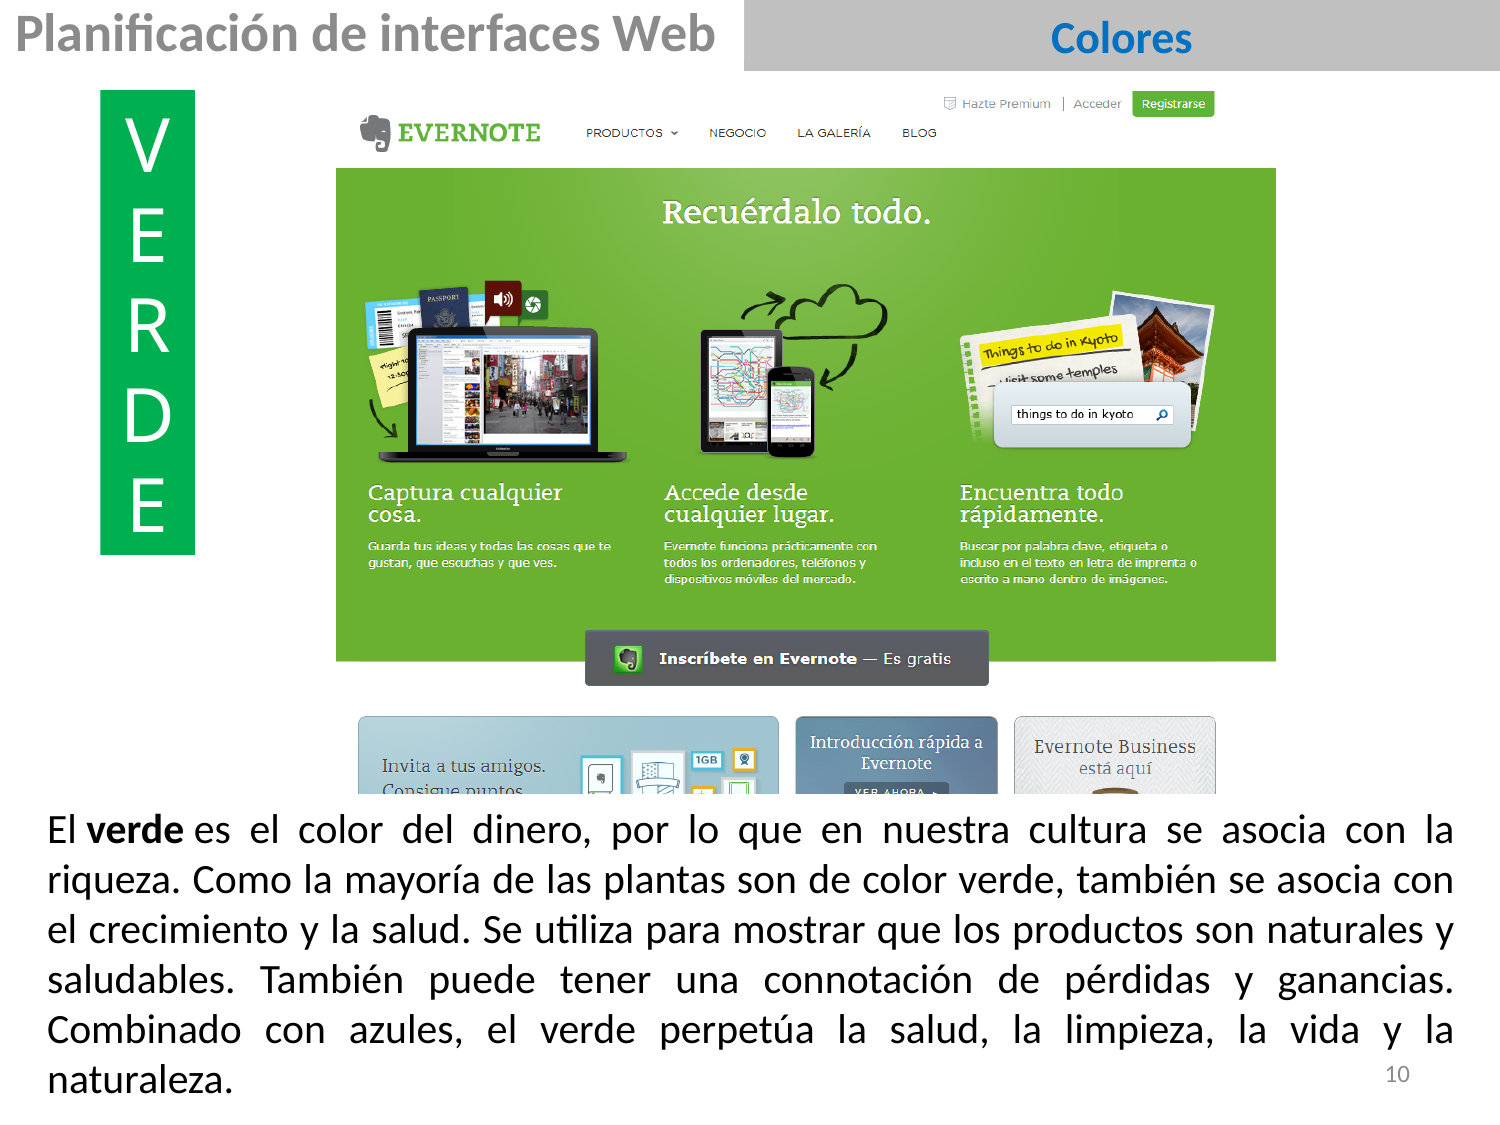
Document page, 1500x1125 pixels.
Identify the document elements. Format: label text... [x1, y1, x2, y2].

picture [336, 91, 1276, 794]
title Planificación de interfaces Web [0, 0, 745, 60]
slide_number <número> [1074, 1042, 1425, 1103]
text_box VERDE [100, 90, 195, 555]
title El verde es el color del dinero, por lo que en nuestra cultura se asocia con la riqueza. Como la mayoría de las plantas son de color verde, también se asocia con el crecimiento y la salud. Se utiliza para mostrar que los productos son naturales y saludables. También puede tener una connotación de pérdidas y ganancias. Combinado con azules, el verde perpetúa la salud, la limpieza, la vida y la naturaleza. [32, 857, 1471, 1046]
title Colores [744, 0, 1500, 71]
